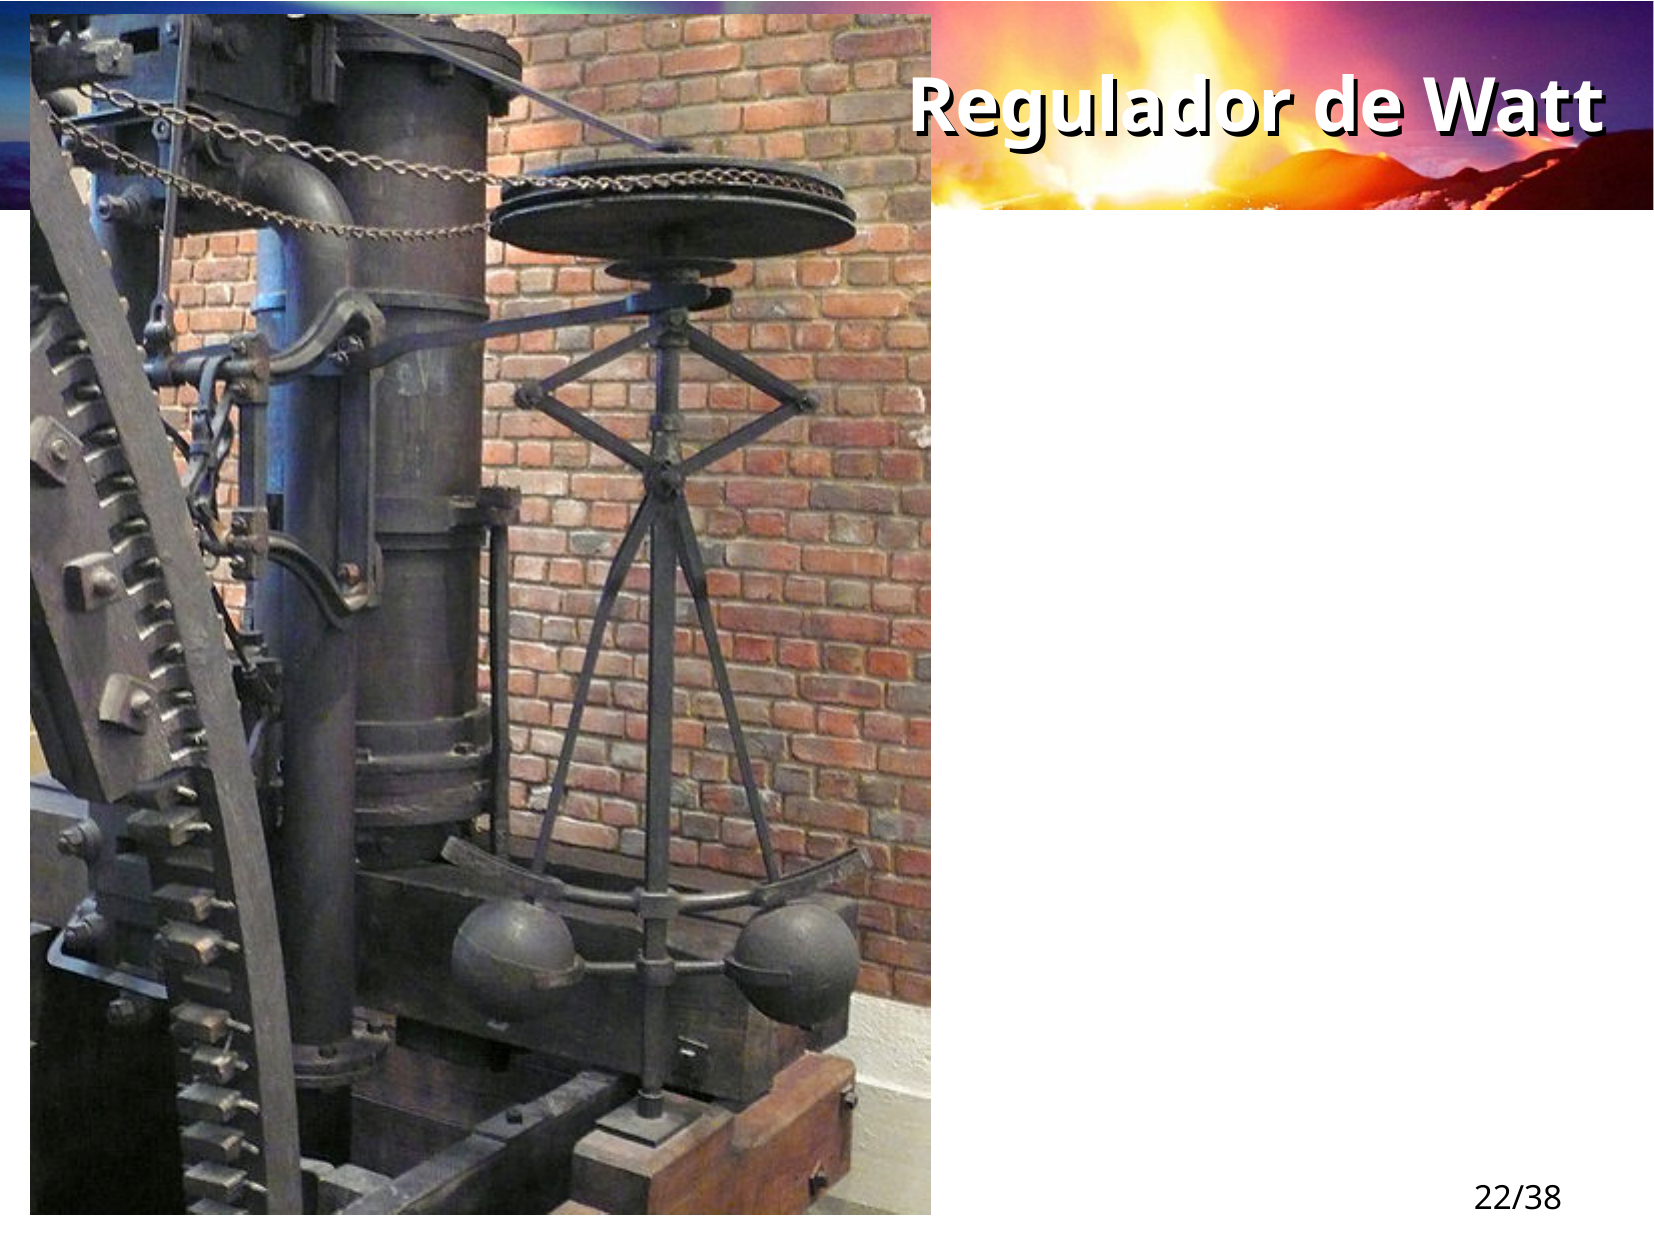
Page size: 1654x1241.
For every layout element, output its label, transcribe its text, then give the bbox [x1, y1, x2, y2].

picture [0, 1, 1654, 1216]
title Regulador de Watt [45, 15, 1606, 191]
